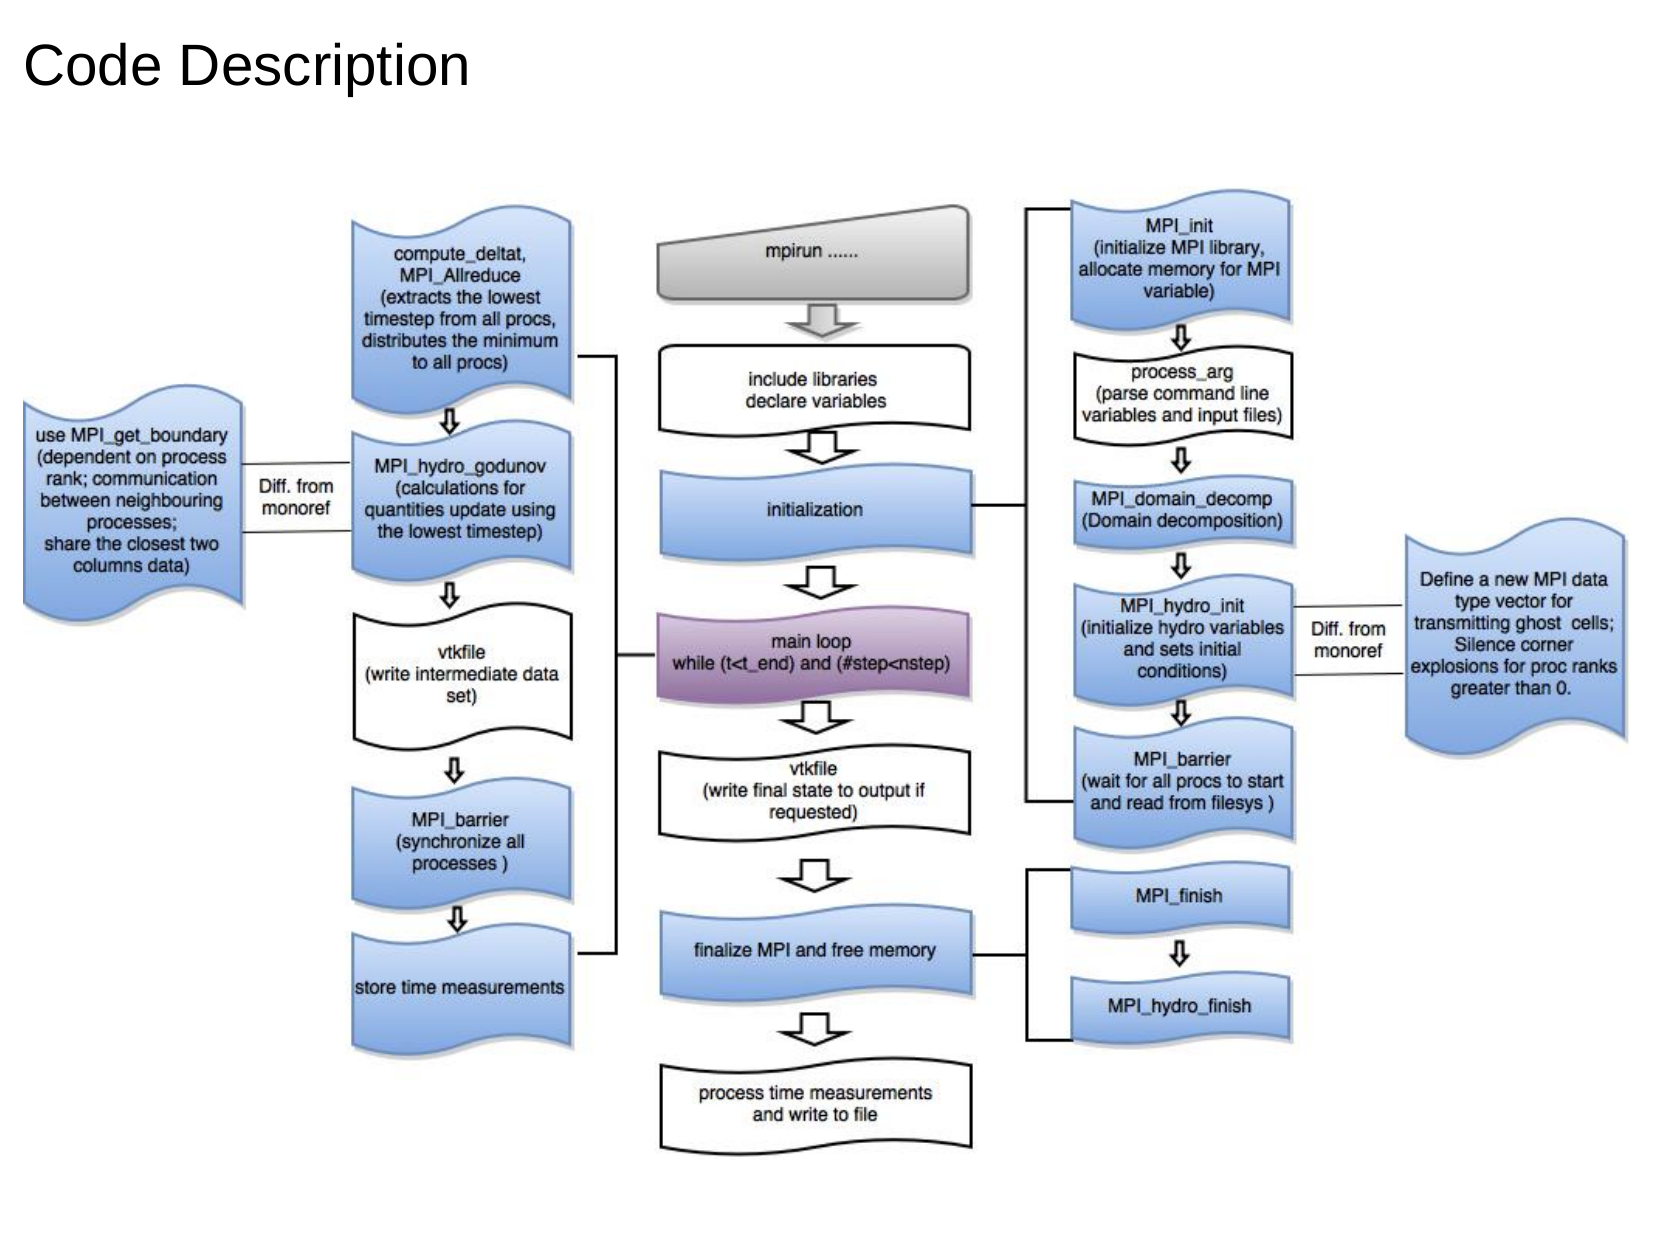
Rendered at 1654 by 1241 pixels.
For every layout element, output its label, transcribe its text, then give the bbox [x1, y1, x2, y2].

title Code Description [23, 23, 1630, 107]
picture [23, 186, 1630, 1160]
